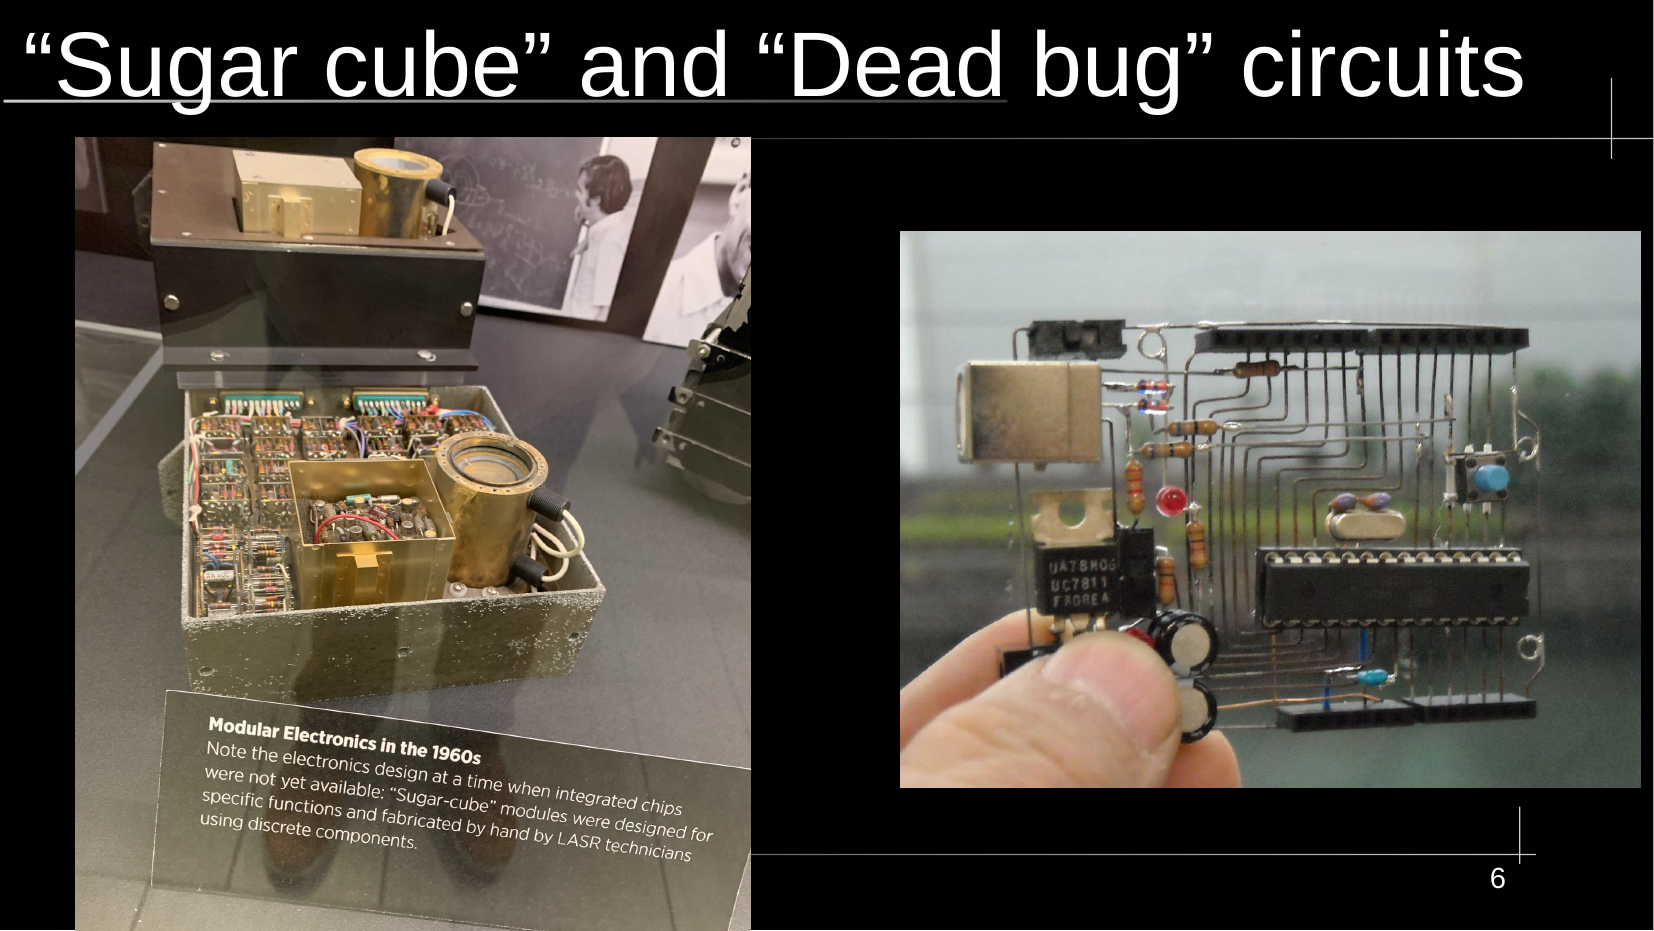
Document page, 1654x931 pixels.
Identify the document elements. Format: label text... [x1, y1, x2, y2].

title “Sugar cube” and “Dead bug” circuits [23, 11, 1589, 119]
picture [75, 137, 751, 931]
picture [900, 231, 1641, 788]
